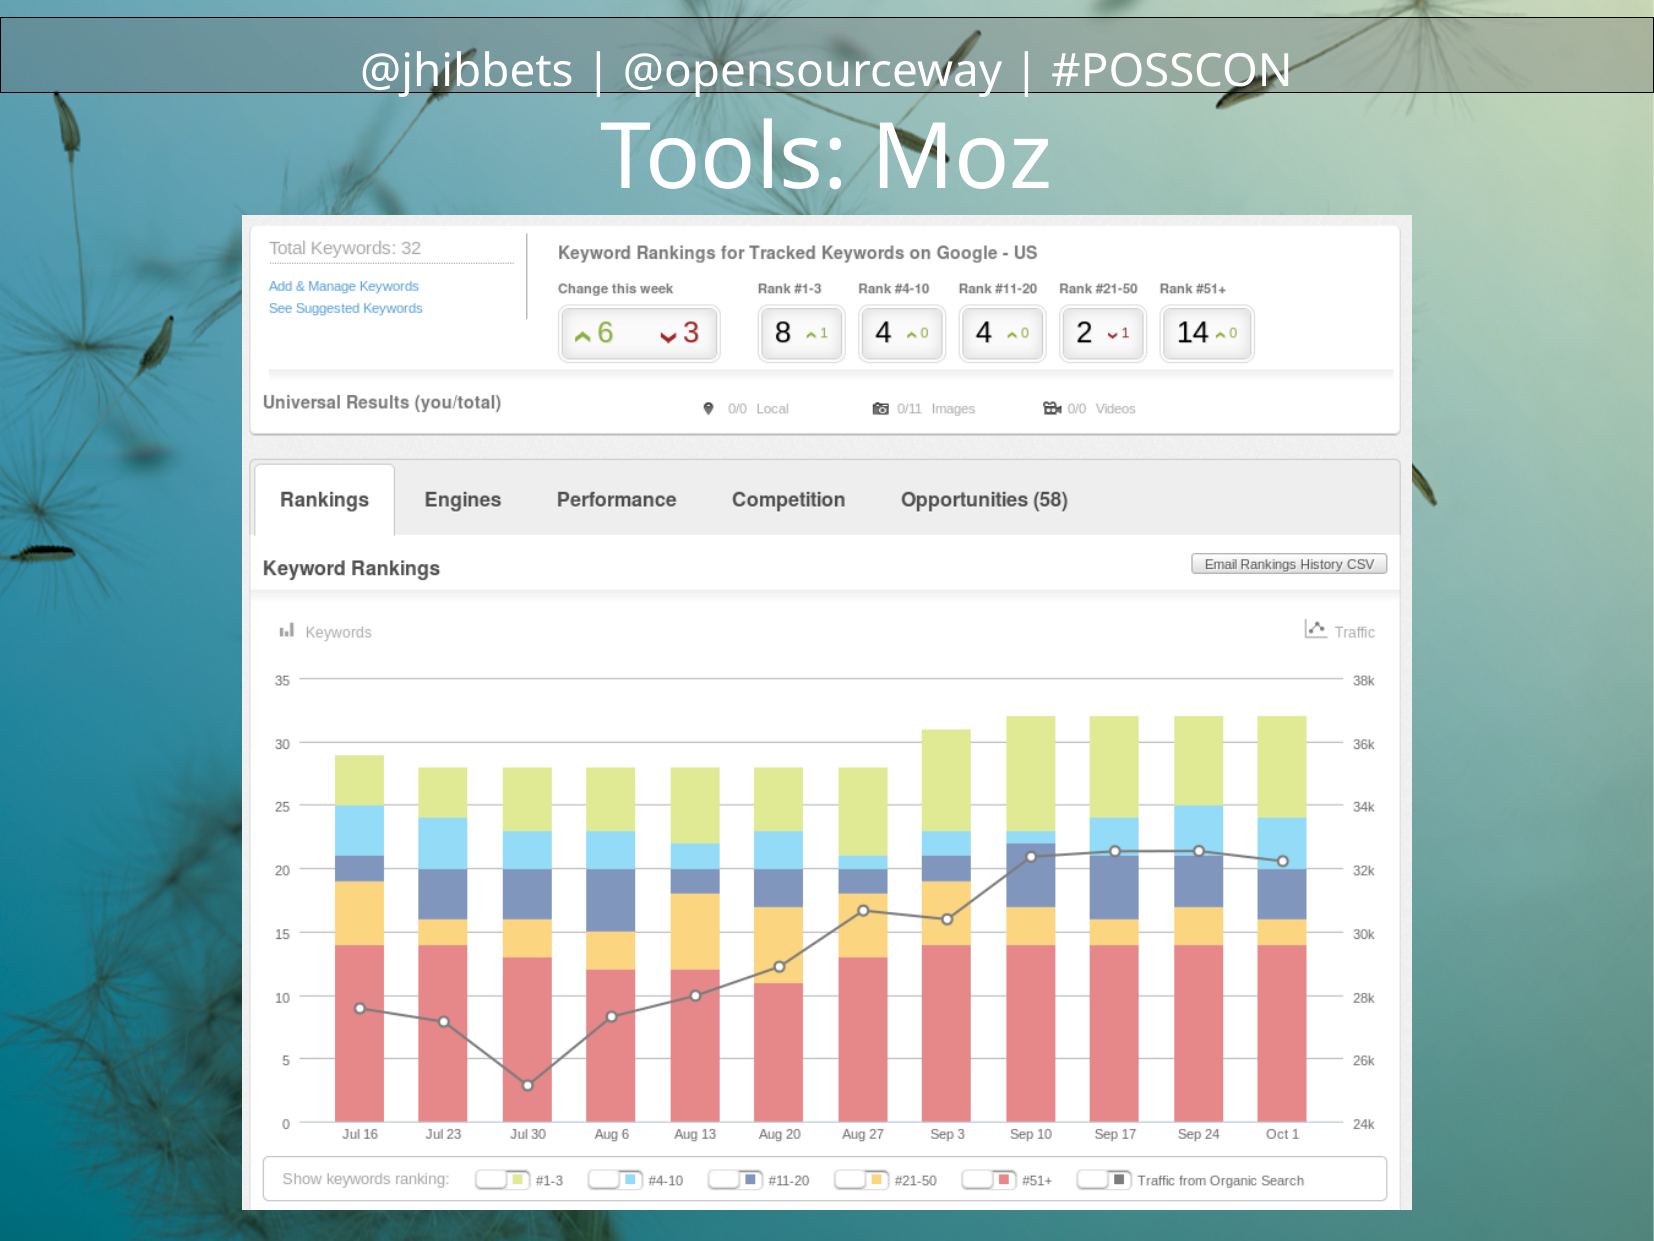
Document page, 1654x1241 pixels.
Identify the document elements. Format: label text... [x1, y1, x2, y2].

picture [0, 93, 1654, 1241]
picture [0, 0, 1654, 17]
title Tools: Moz [82, 49, 1571, 257]
